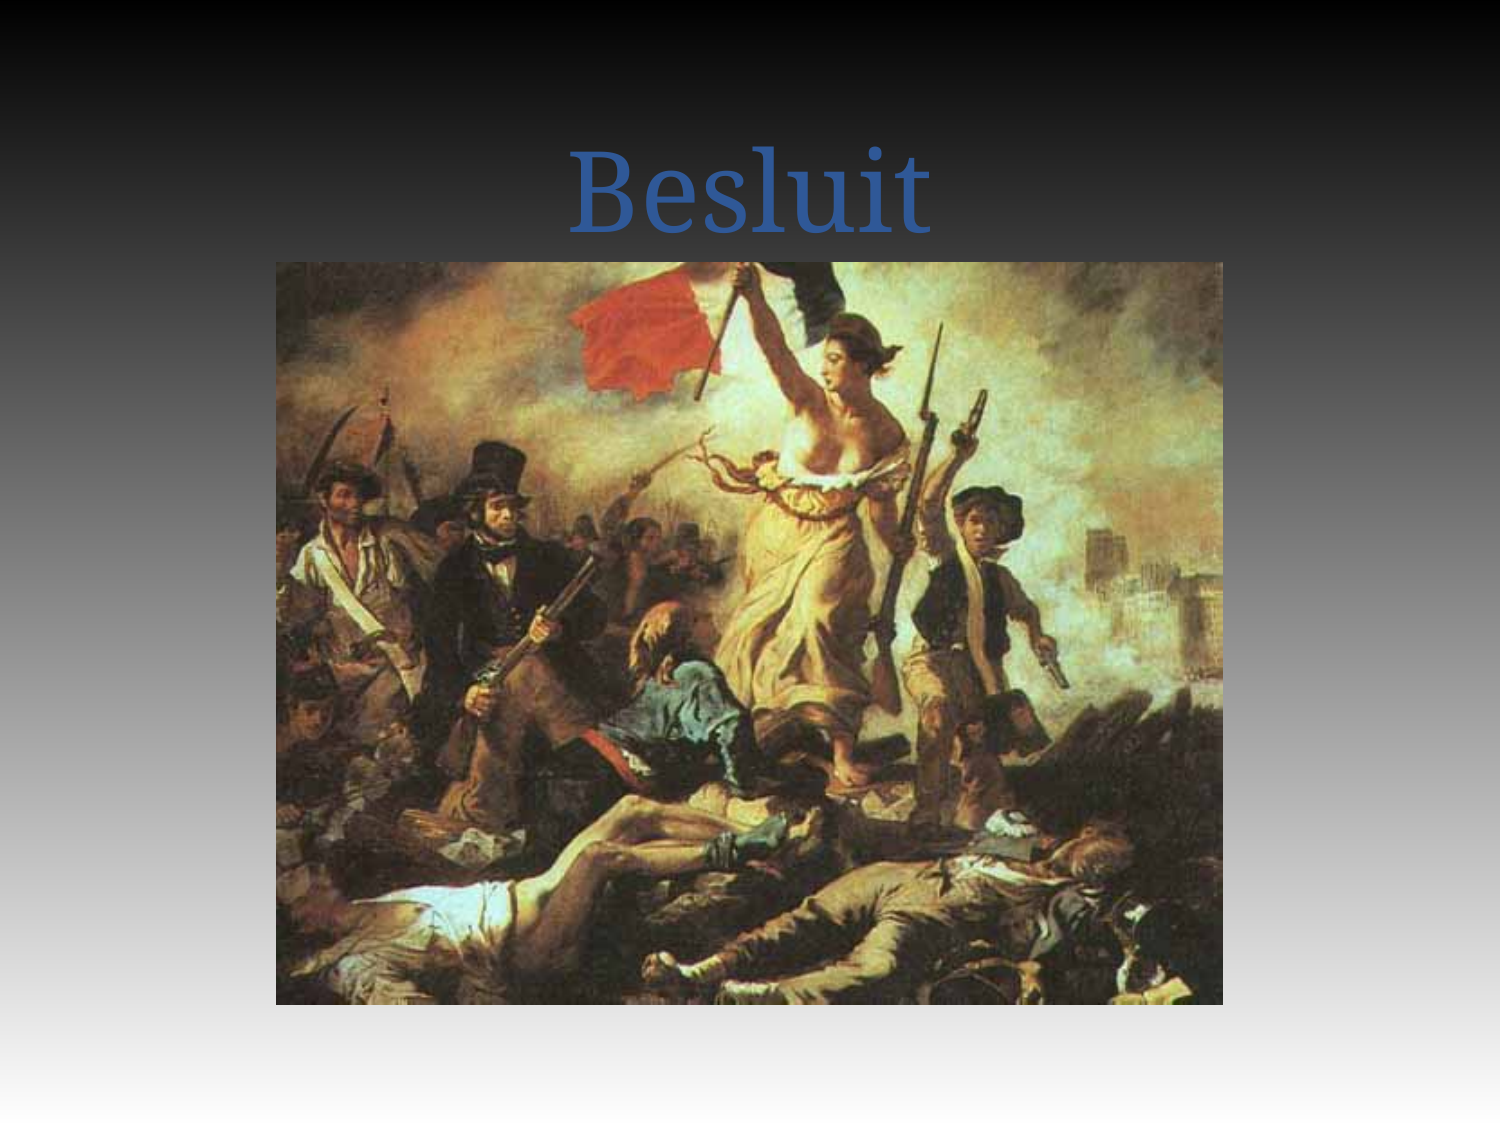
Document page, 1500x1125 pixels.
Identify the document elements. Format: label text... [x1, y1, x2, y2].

title Besluit [75, 0, 1425, 263]
picture [276, 262, 1223, 1005]
